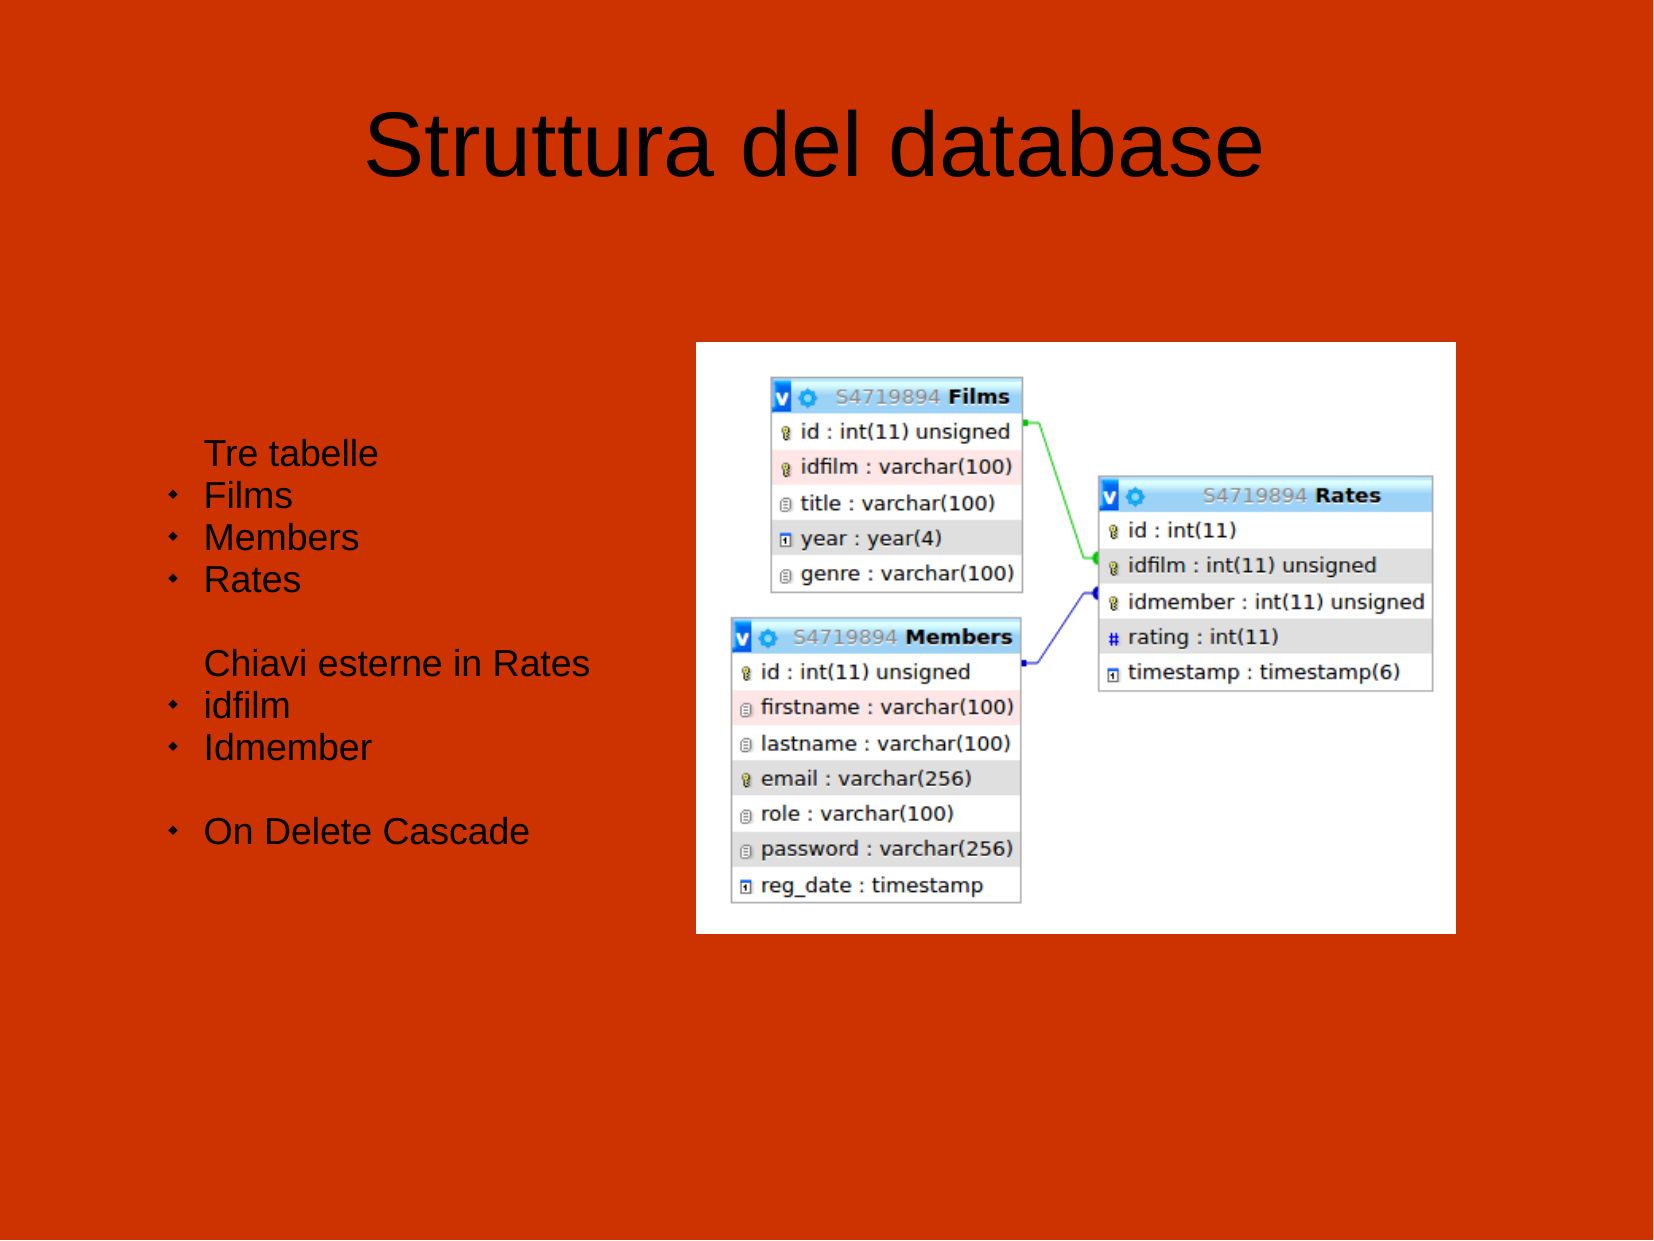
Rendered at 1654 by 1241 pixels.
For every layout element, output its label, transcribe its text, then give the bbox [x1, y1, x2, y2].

title Struttura del database [70, 40, 1559, 249]
text_box Tre tabelle Films Members Rates Chiavi esterne in Rates idfilm Idmember On Delete Cascade [153, 425, 606, 902]
picture [696, 342, 1456, 934]
